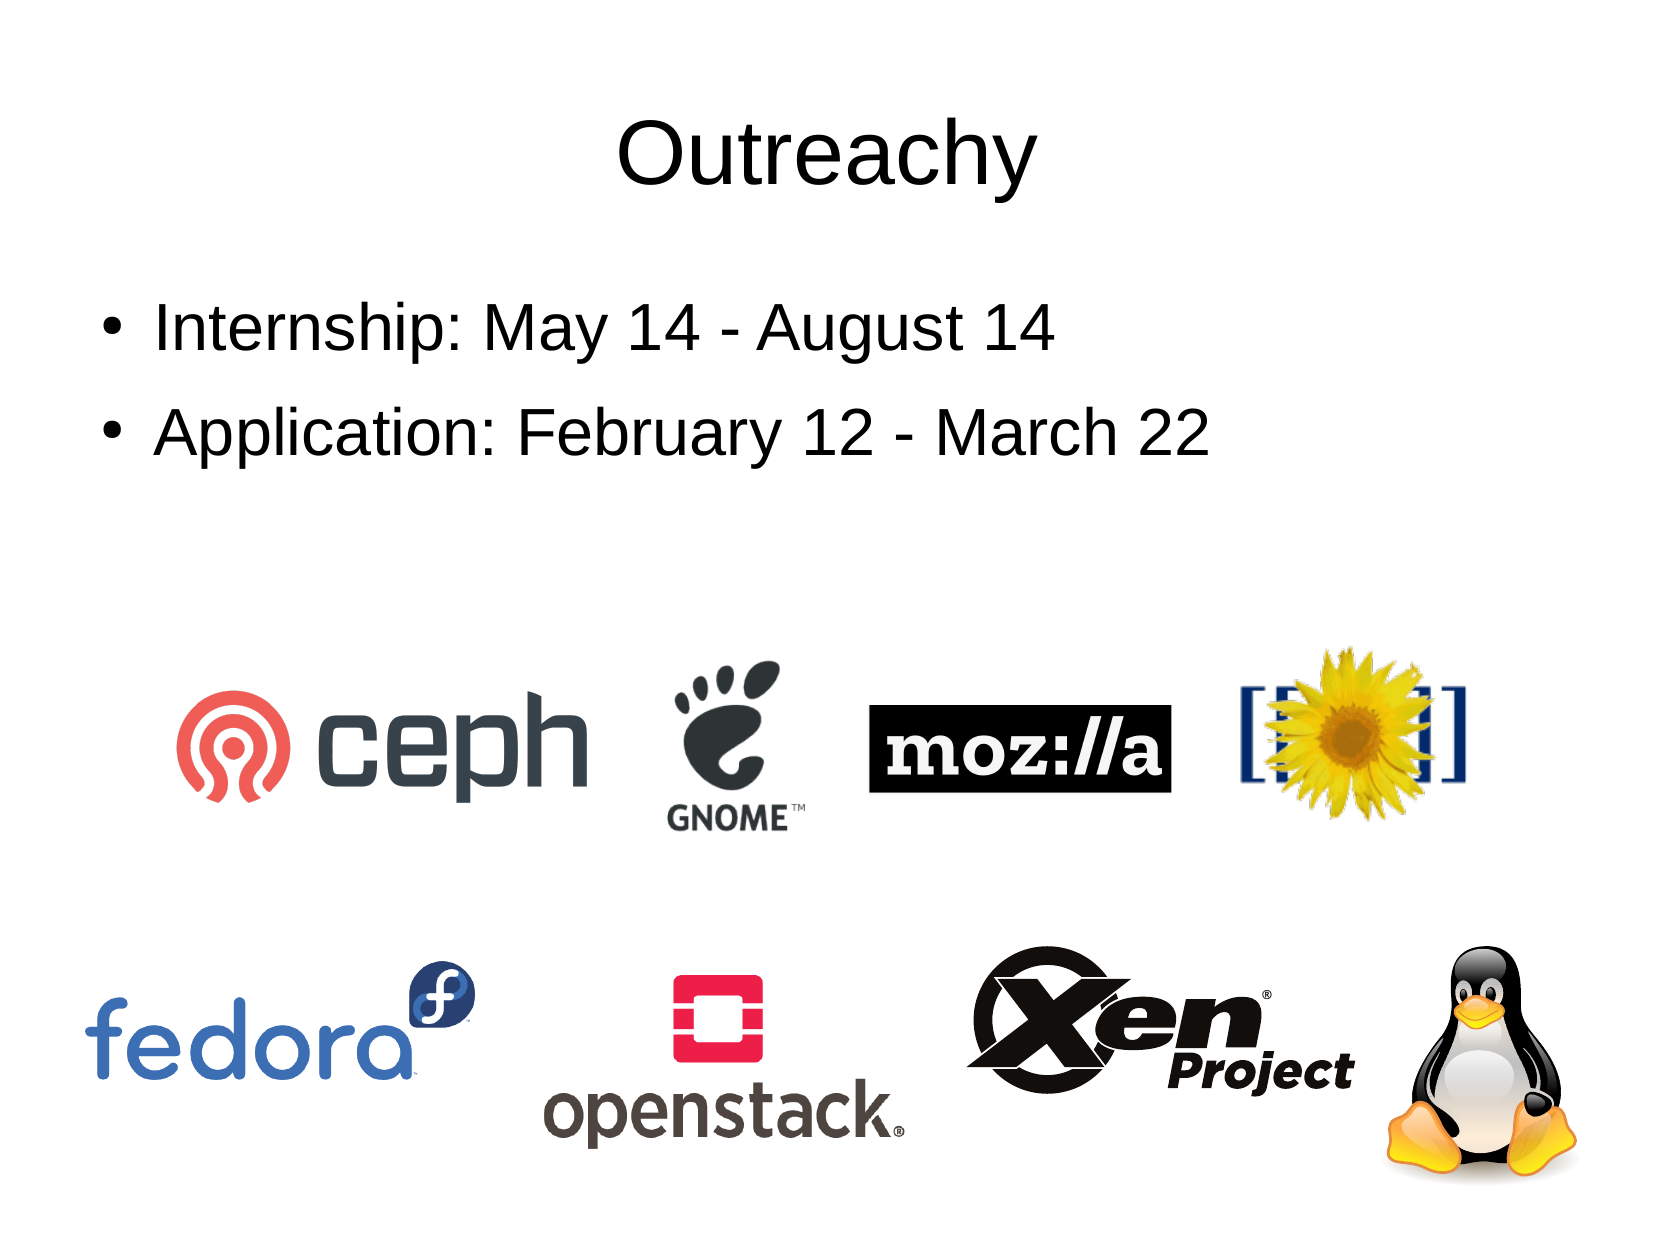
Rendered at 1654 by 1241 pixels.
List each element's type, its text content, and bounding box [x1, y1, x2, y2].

picture [1236, 644, 1472, 826]
picture [1371, 935, 1605, 1216]
list Internship: May 14 - August 14 Application: February 12 - March 22 [82, 290, 1571, 1010]
picture [105, 619, 658, 874]
picture [530, 945, 921, 1167]
picture [963, 943, 1360, 1100]
title Outreachy [82, 49, 1571, 257]
picture [867, 705, 1172, 795]
picture [85, 961, 475, 1080]
